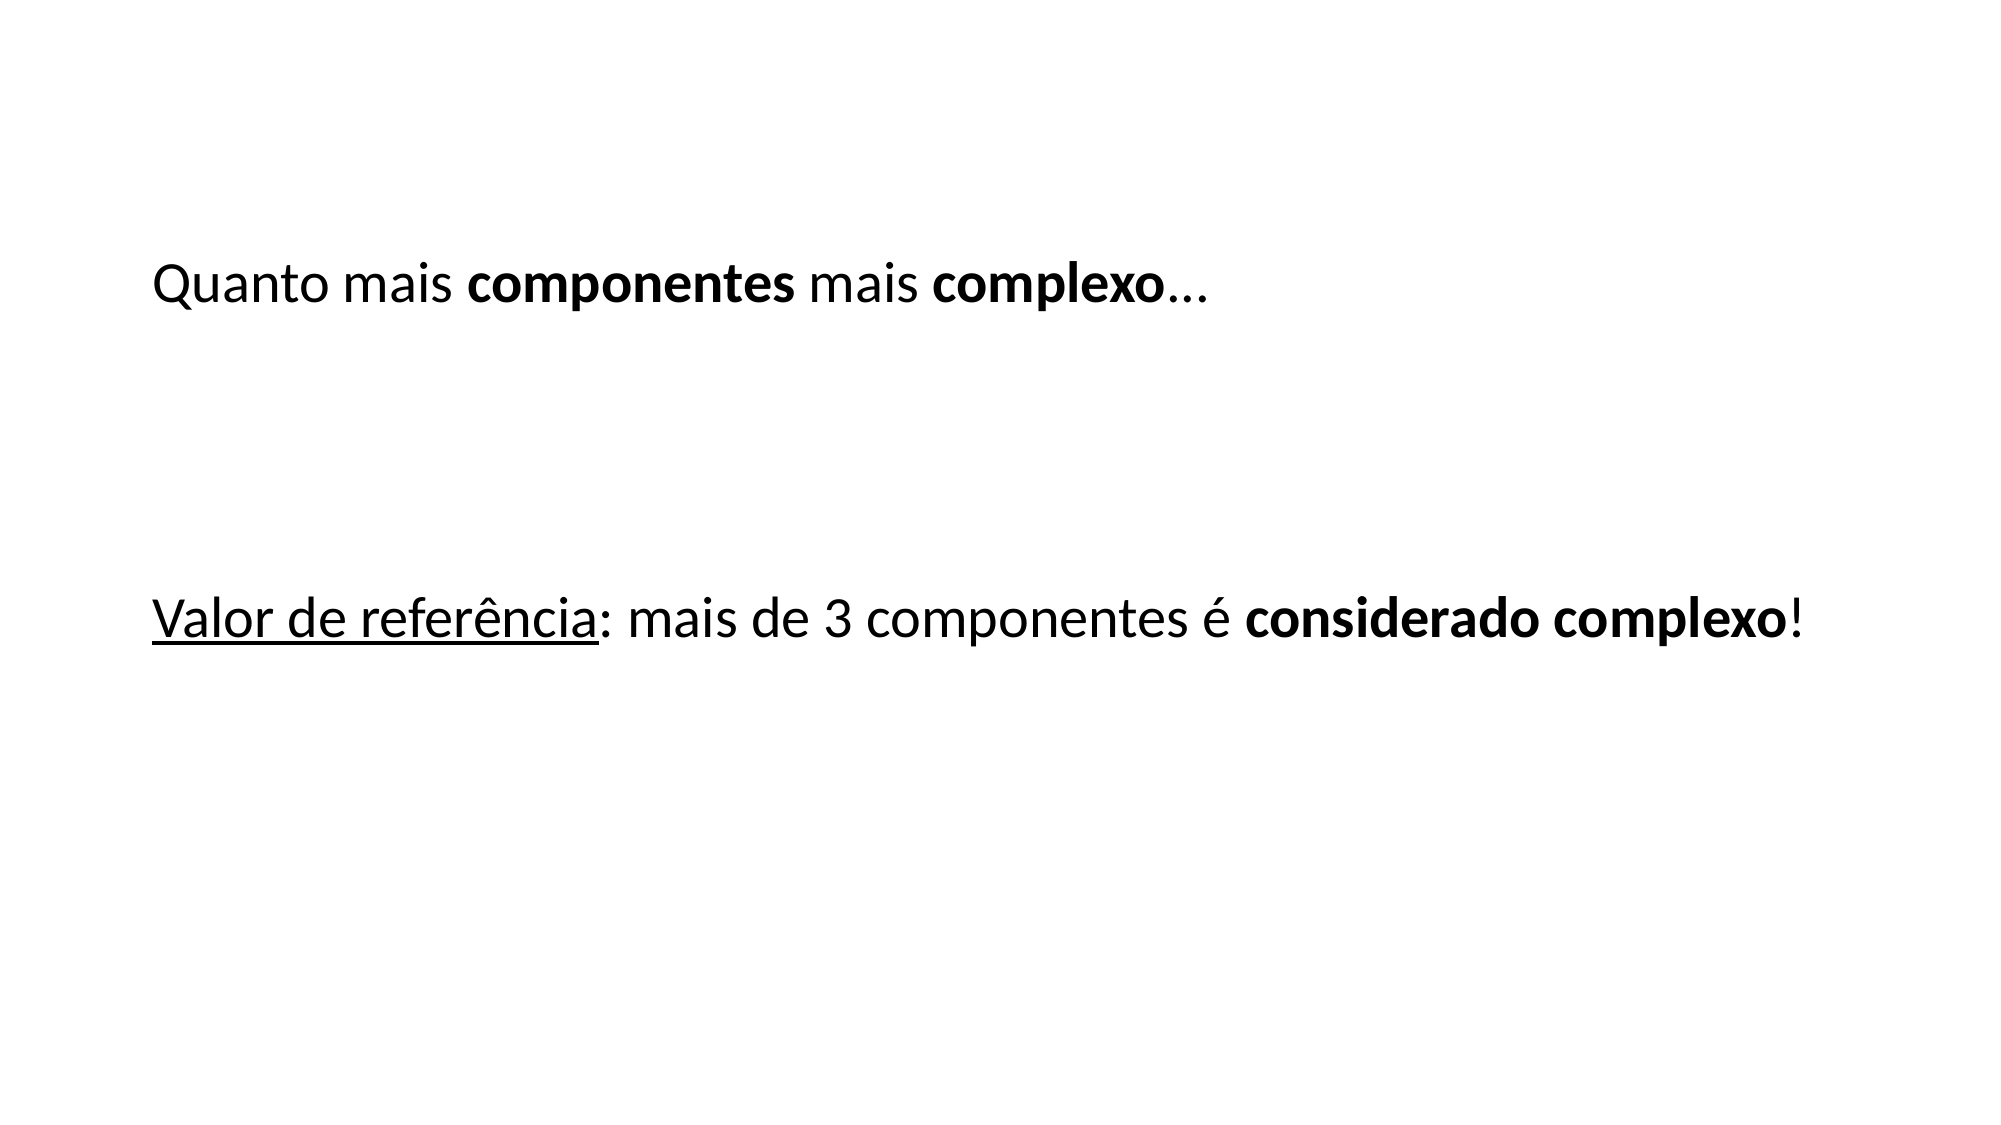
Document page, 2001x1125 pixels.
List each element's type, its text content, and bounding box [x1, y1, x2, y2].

list Quanto mais componentes mais complexo... Valor de referência: mais de 3 componentes é considerado complexo! [137, 244, 1863, 959]
